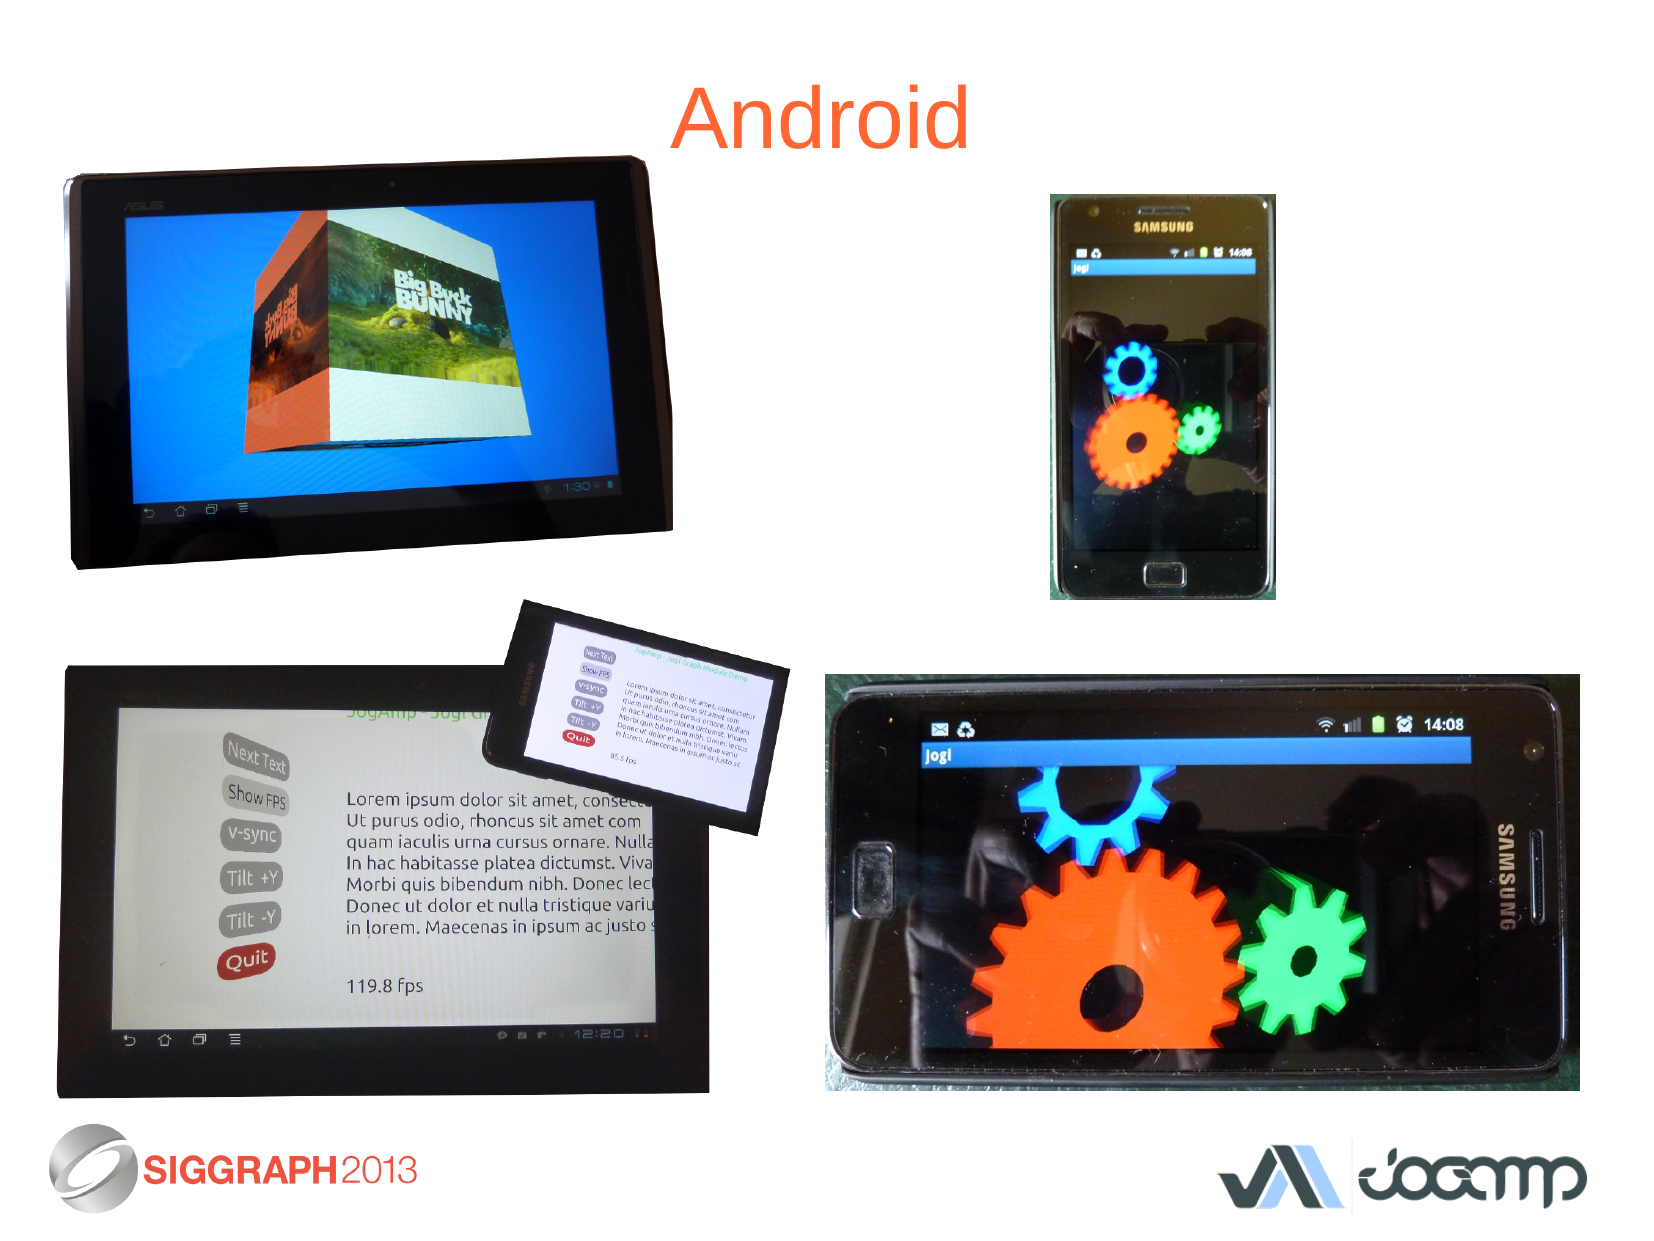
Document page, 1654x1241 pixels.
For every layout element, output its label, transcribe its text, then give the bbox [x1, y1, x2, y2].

picture [1050, 194, 1276, 601]
picture [1215, 1139, 1587, 1215]
picture [825, 674, 1580, 1091]
picture [45, 594, 796, 1105]
picture [60, 140, 676, 586]
title Android [68, 49, 1576, 188]
picture [45, 1122, 421, 1215]
